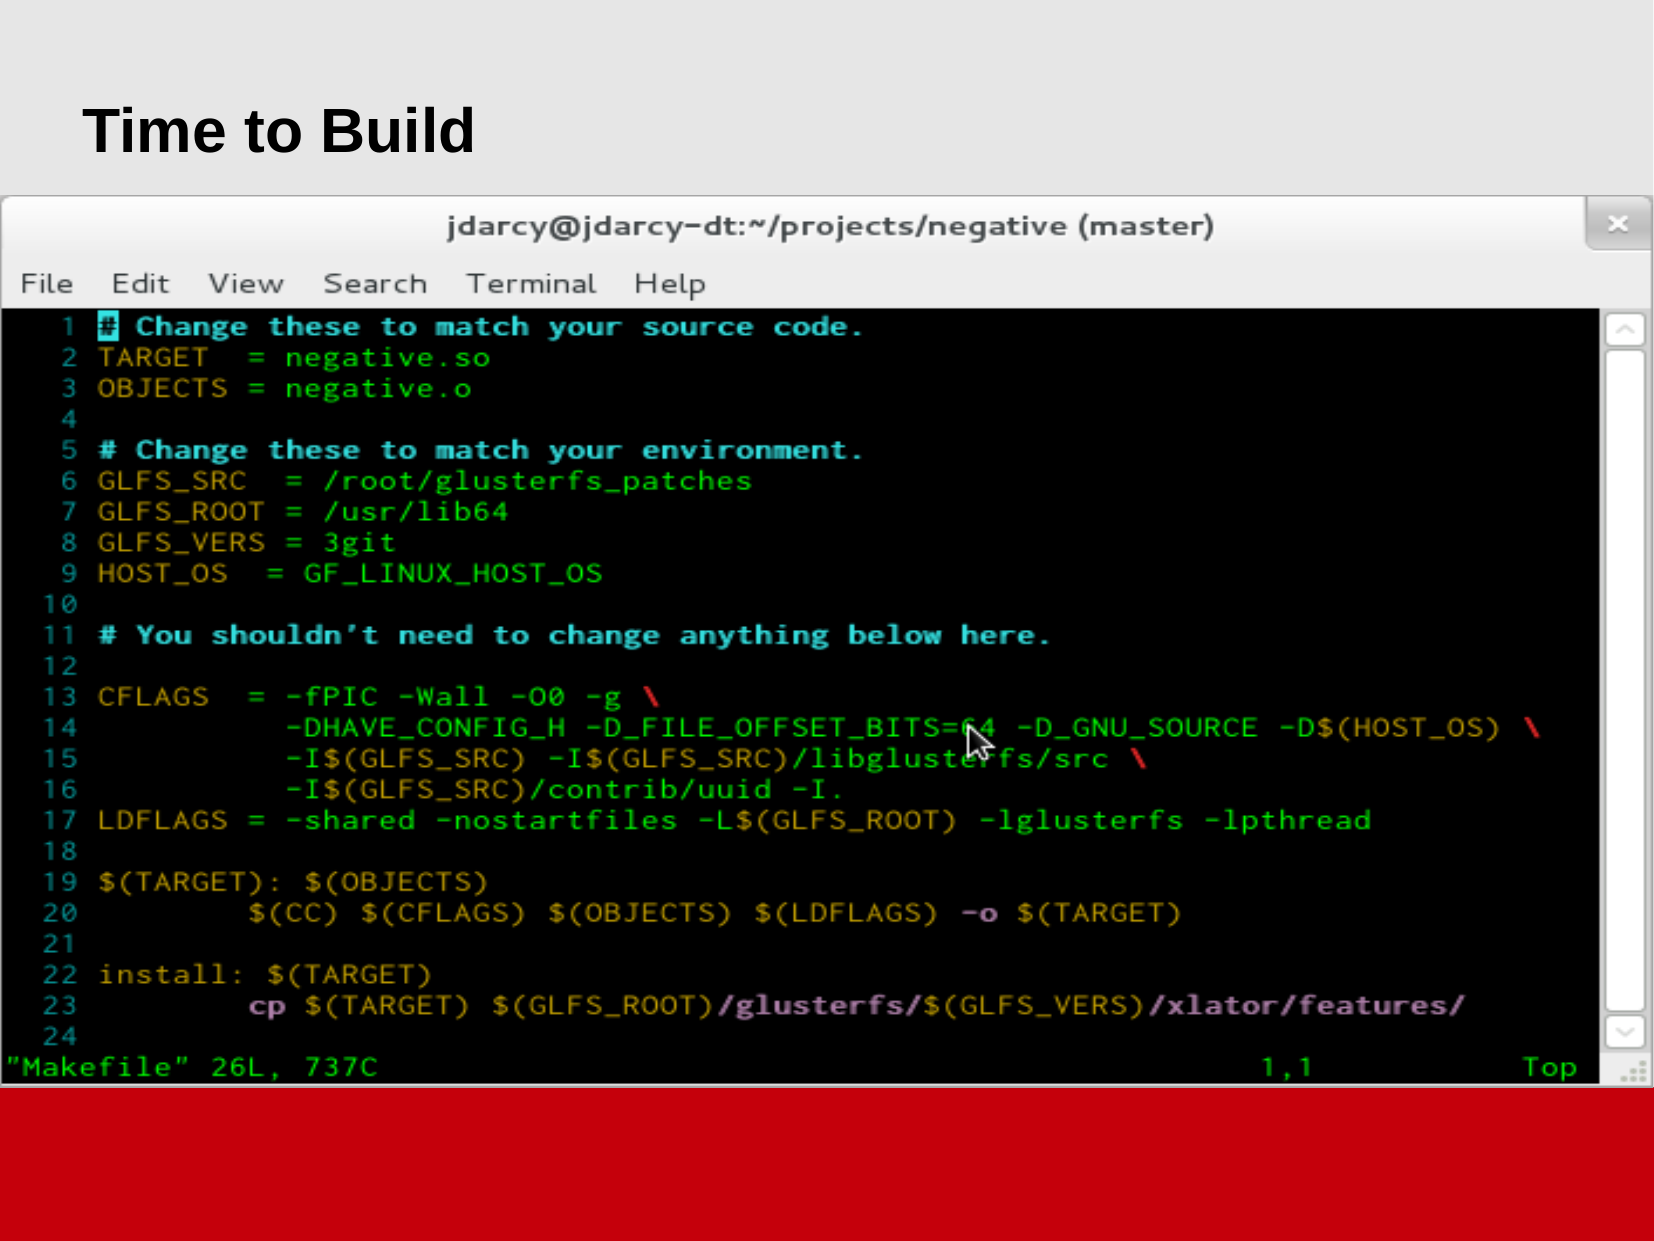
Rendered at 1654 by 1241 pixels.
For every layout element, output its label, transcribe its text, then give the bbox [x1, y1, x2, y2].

picture [0, 195, 1654, 1088]
title Time to Build [82, 37, 1571, 195]
